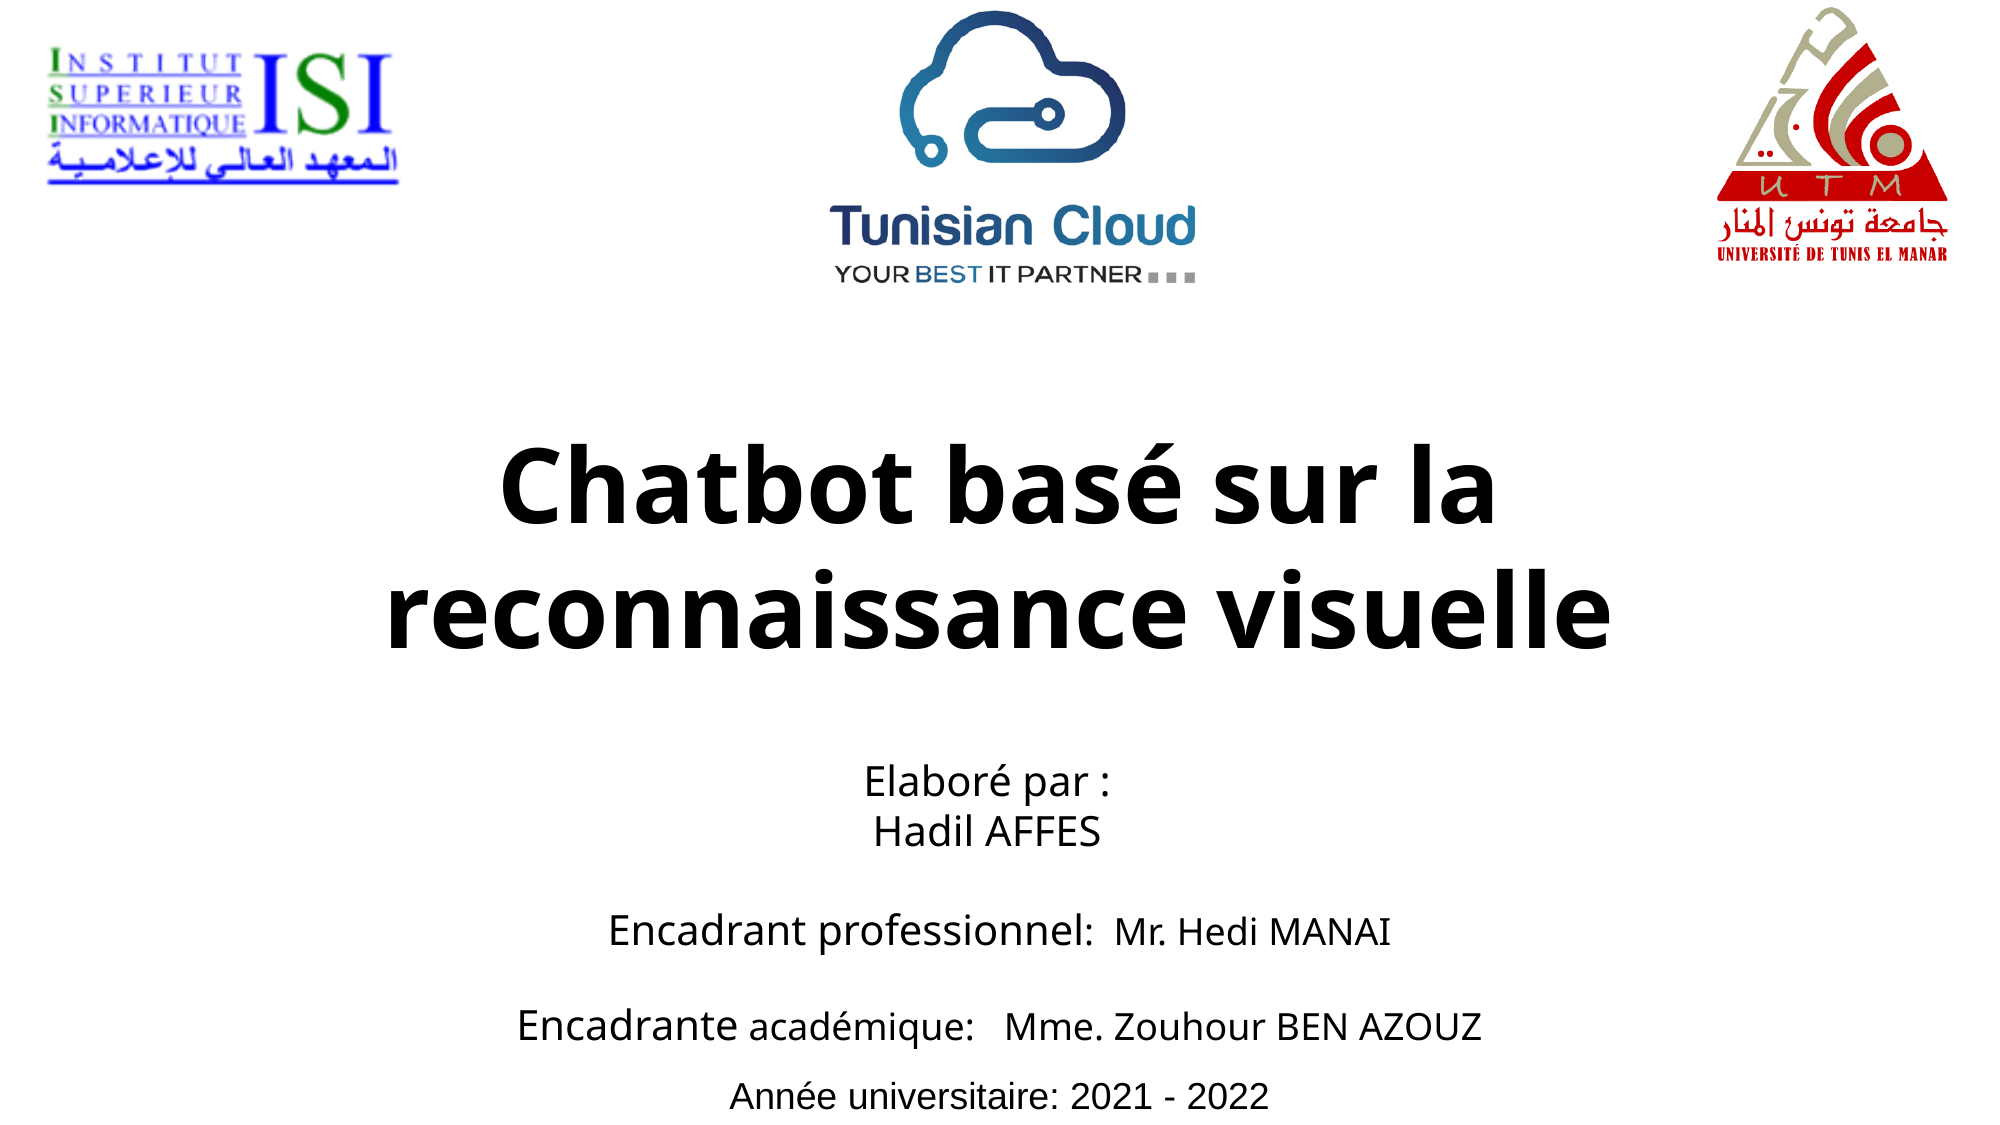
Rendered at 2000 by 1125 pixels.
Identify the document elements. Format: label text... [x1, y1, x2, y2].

picture [787, 0, 1233, 408]
picture [1714, 5, 1950, 264]
picture [33, 0, 413, 232]
text_box Elaboré par : Hadil AFFES [487, 747, 1488, 795]
text_box Encadrant professionnel: Mr. Hedi MANAI Encadrante académique: Mme. Zouhour BEN AZOUZ [322, 795, 1677, 963]
text_box Année universitaire: 2021 - 2022 [631, 1064, 1368, 1125]
text_box Chatbot basé sur la reconnaissance visuelle [95, 412, 1904, 658]
